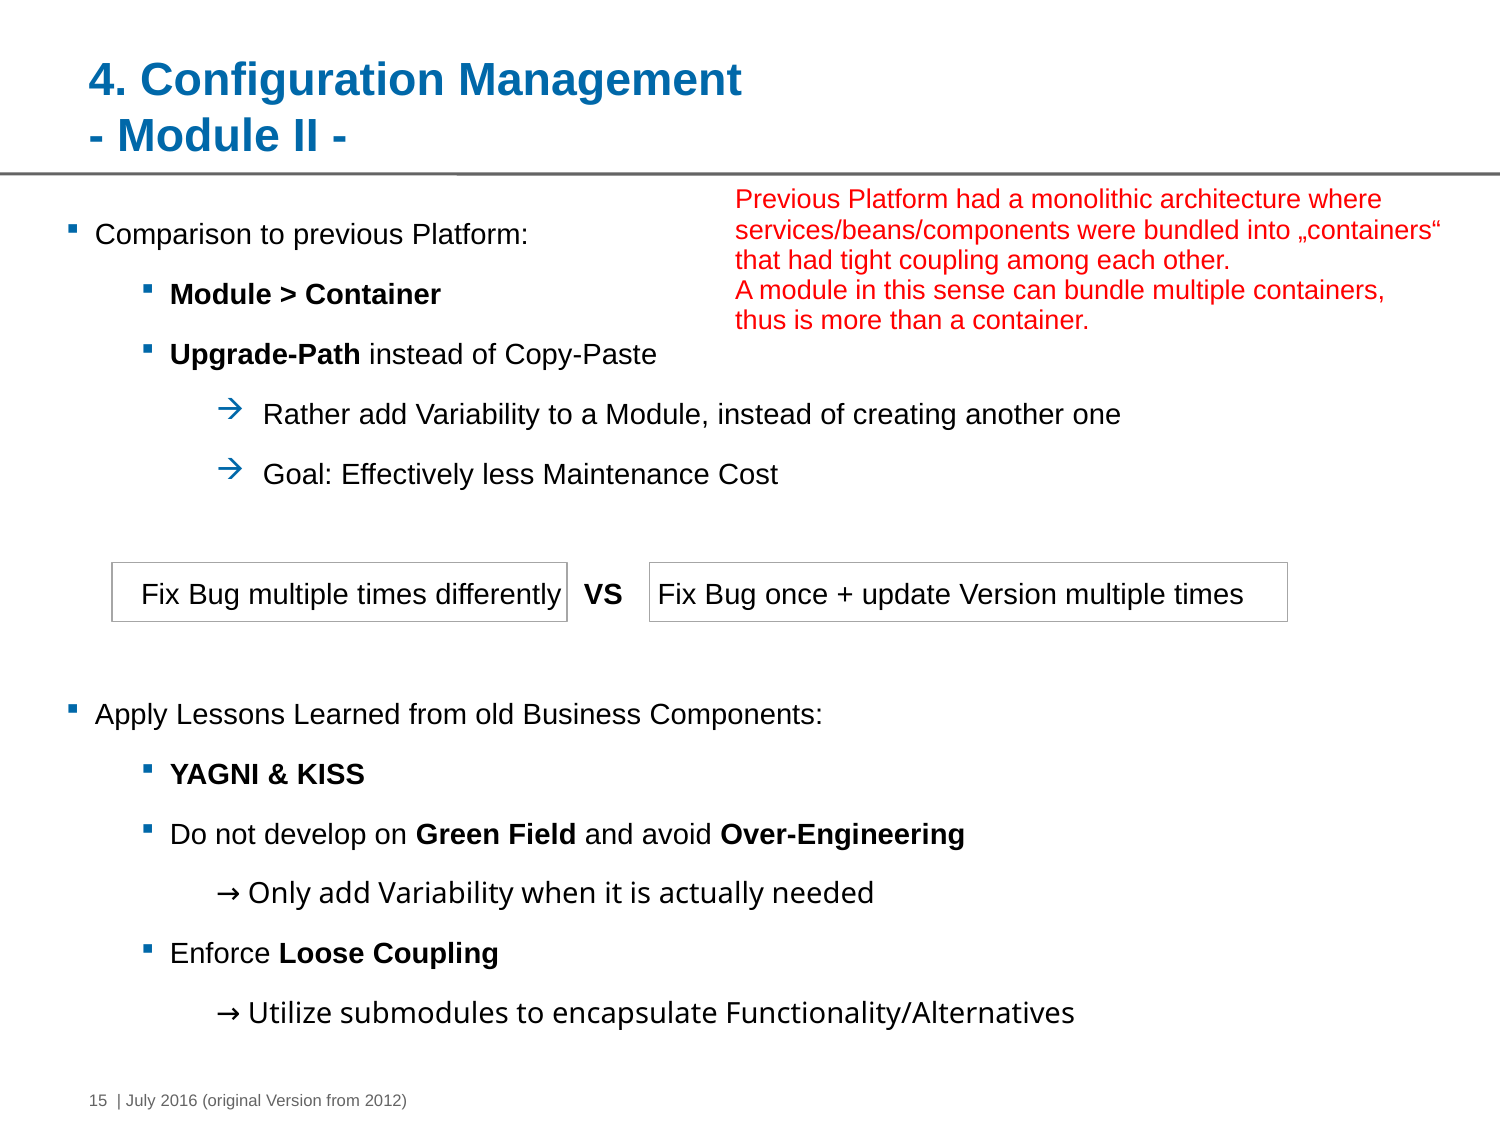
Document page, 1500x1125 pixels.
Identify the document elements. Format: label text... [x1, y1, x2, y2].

title 4. Configuration Management - Module II - [0, 40, 1223, 168]
text_box Comparison to previous Platform: Module > Container Upgrade-Path instead of Copy-Paste Rather add Variability to a Module, instead of creating another one Goal: Effectively less Maintenance Cost Fix Bug multiple times differently VS Fix Bug once + update Version multiple times Apply Lessons Learned from old Business Components: YAGNI & KISS Do not develop on Green Field and avoid Over-Engineering → Only add Variability when it is actually needed Enforce Loose Coupling → Utilize submodules to encapsulate Functionality/Alternatives [51, 208, 1446, 1038]
text_box Previous Platform had a monolithic architecture where services/beans/components were bundled into „containers“ that had tight coupling among each other. A module in this sense can bundle multiple containers, thus is more than a container. [720, 177, 1463, 344]
